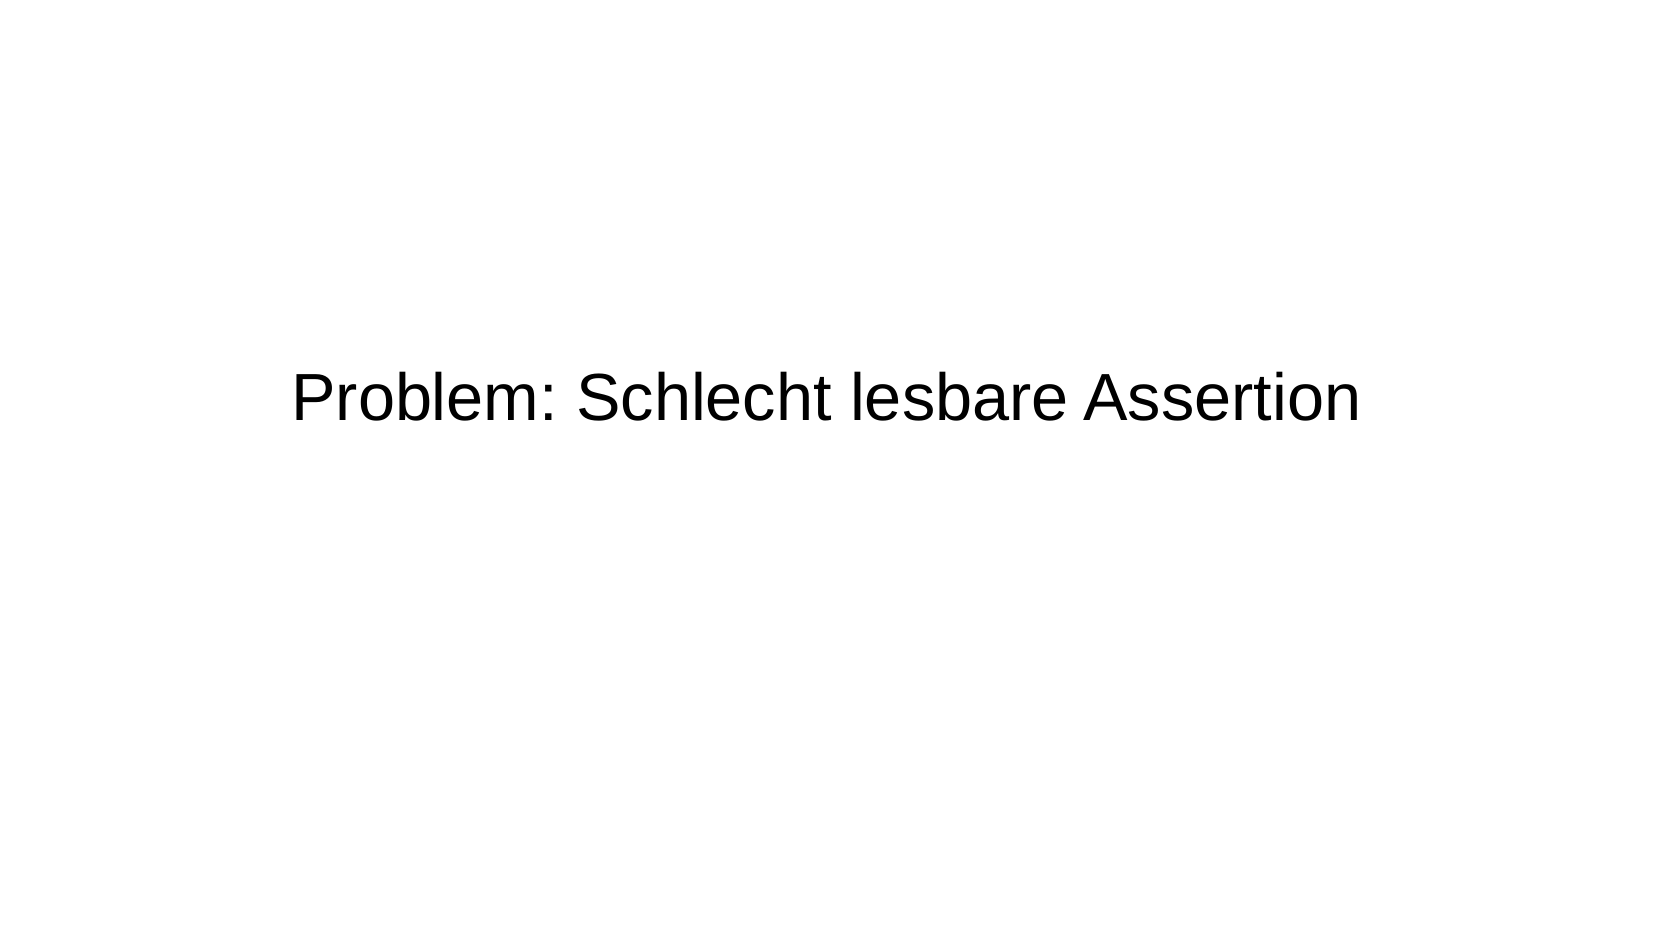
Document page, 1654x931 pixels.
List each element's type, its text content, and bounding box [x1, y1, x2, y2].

subtitle Problem: Schlecht lesbare Assertion [82, 37, 1571, 757]
